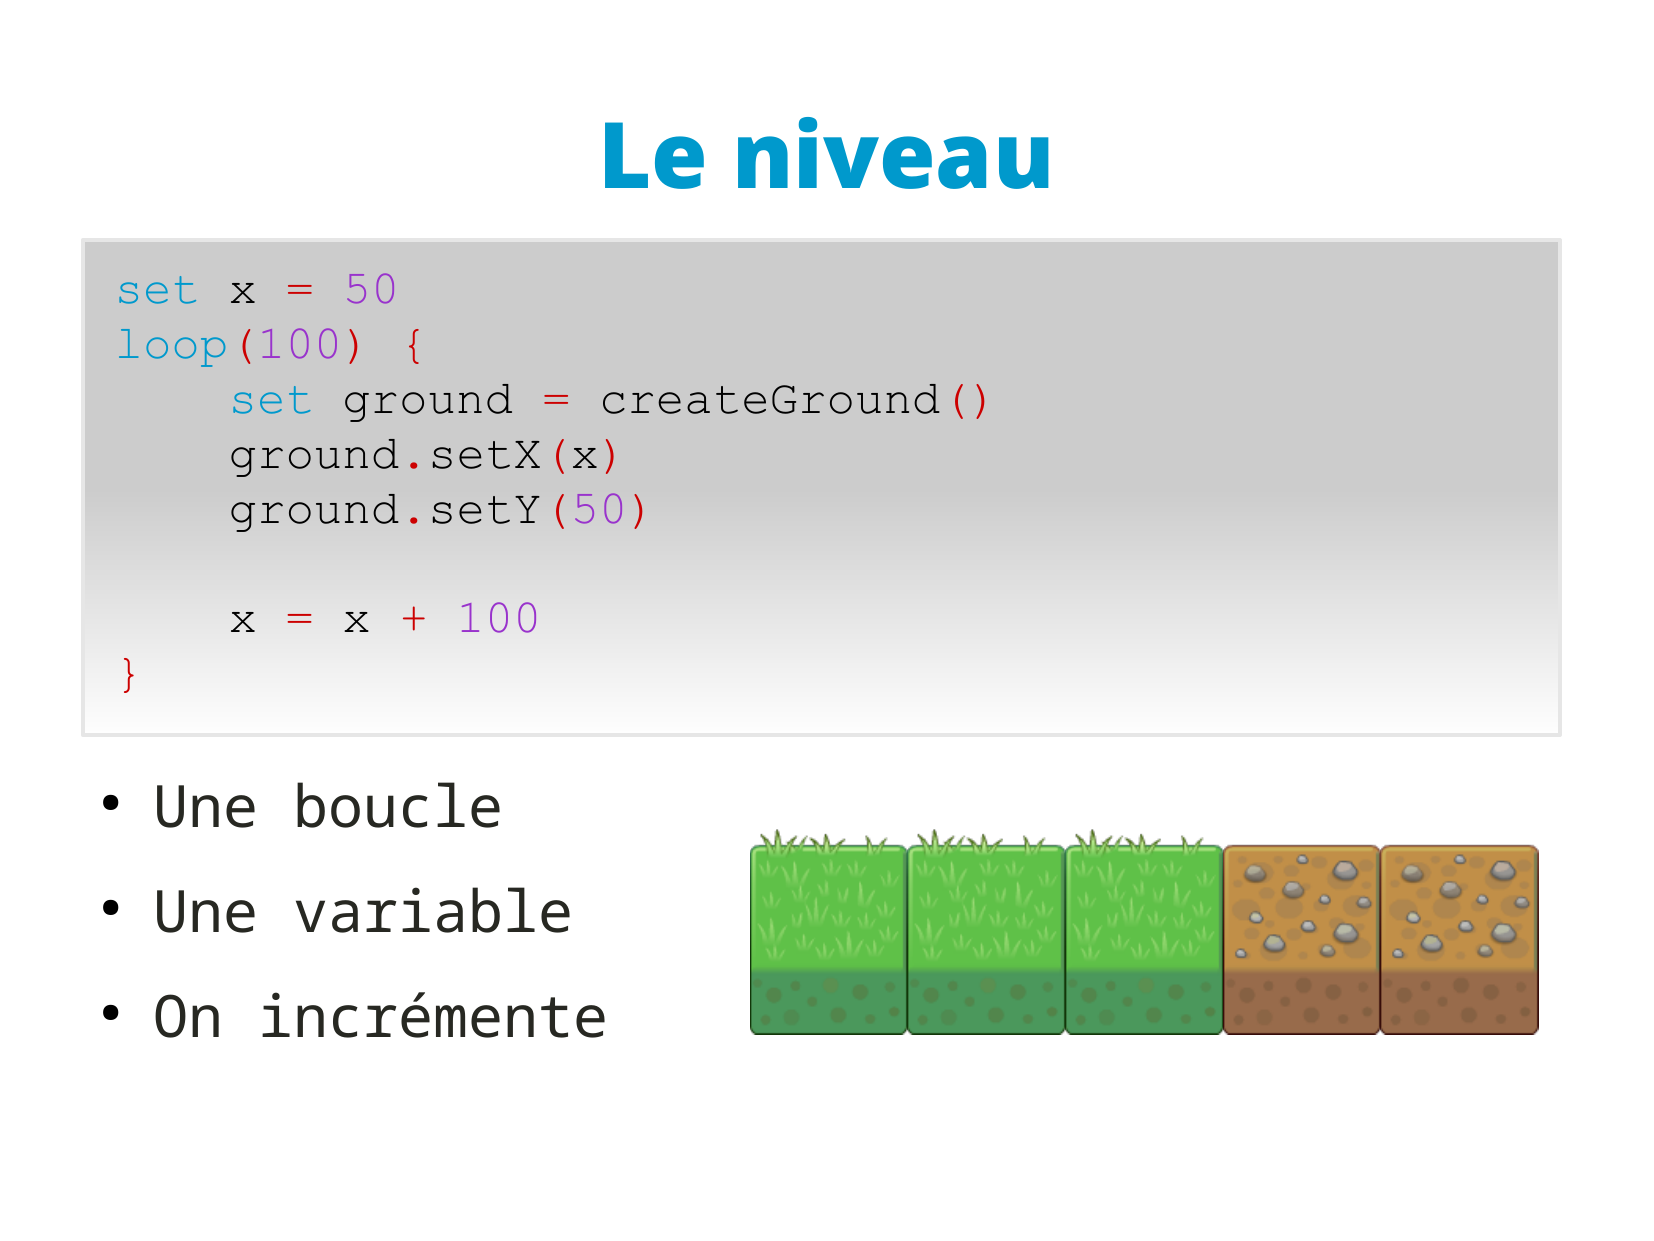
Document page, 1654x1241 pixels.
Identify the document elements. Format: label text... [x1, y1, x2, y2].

list Une boucle Une variable On incrémente [82, 765, 736, 1066]
picture [750, 767, 1539, 1036]
title Le niveau [82, 49, 1571, 257]
list set x = 50 loop(100) { set ground = createGround() ground.setX(x) ground.setY(50) x = x + 100 } [82, 240, 1561, 736]
